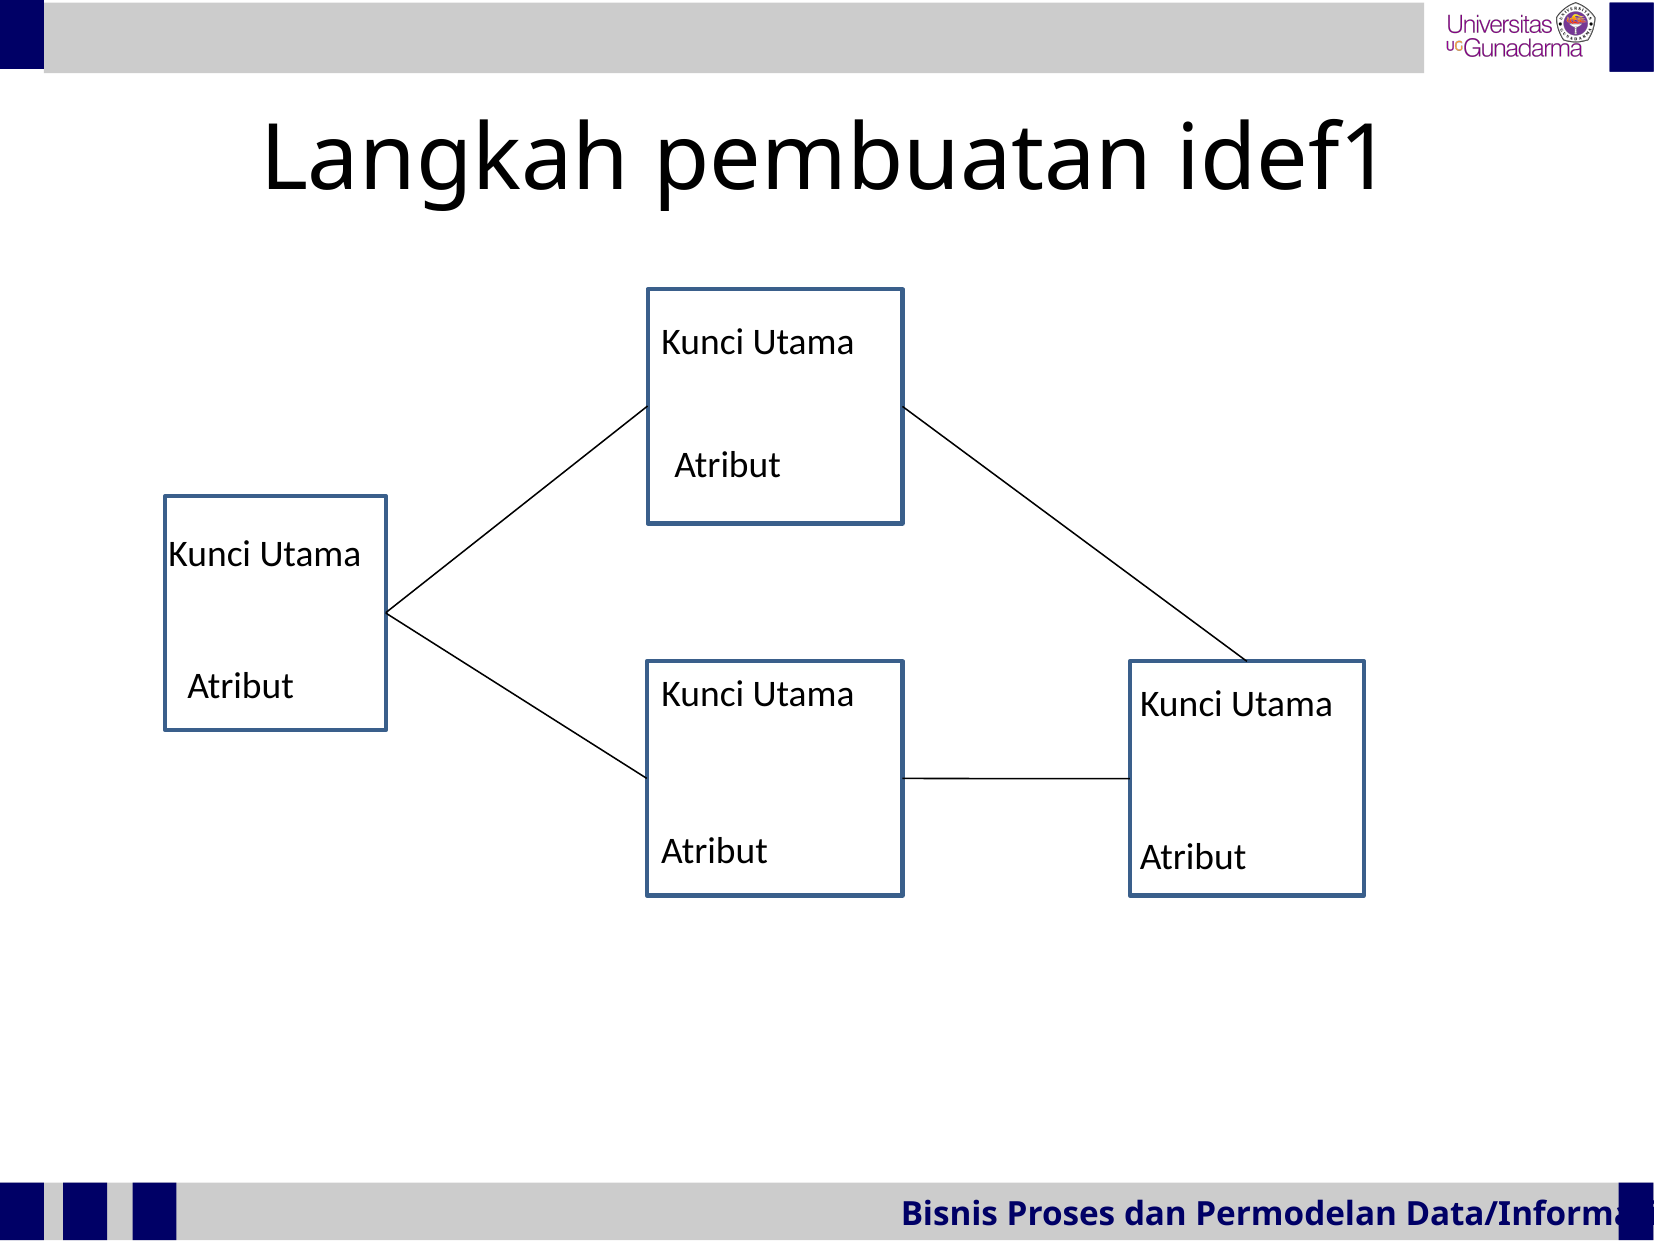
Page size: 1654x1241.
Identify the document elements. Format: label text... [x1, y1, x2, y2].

text_box Kunci Utama [1125, 671, 1381, 732]
text_box Kunci Utama [153, 521, 410, 581]
text_box Atribut [172, 653, 338, 713]
picture [1437, 2, 1610, 62]
text_box Atribut [1125, 824, 1291, 885]
text_box Kunci Utama [646, 309, 903, 370]
text_box Atribut [646, 818, 812, 879]
text_box Kunci Utama [646, 661, 903, 722]
text_box Atribut [659, 432, 825, 492]
title Langkah pembuatan idef1 [82, 49, 1571, 257]
